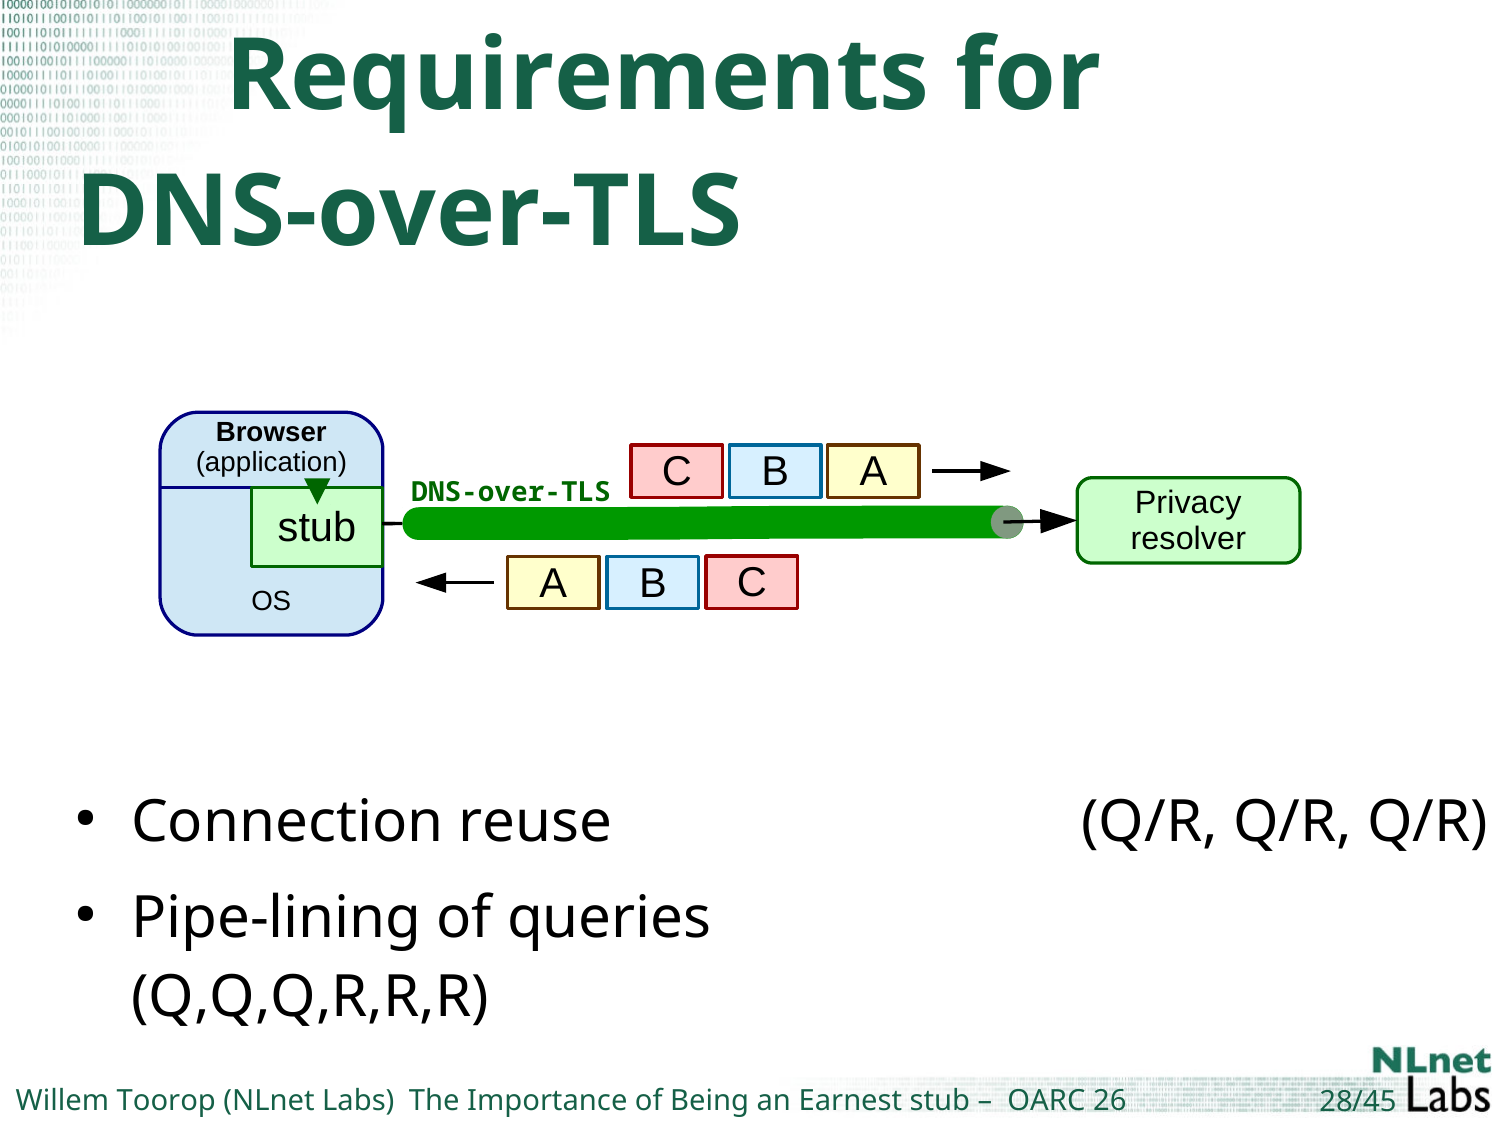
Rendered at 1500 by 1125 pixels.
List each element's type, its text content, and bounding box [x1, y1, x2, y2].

picture [153, 410, 1302, 637]
picture [774, 1070, 1492, 1124]
list Connection reuse (Q/R, Q/R, Q/R) Pipe-lining of queries (Q,Q,Q,R,R,R) [75, 779, 1500, 1070]
title Requirements for DNS-over-TLS [75, 23, 1425, 255]
picture [0, 0, 365, 365]
